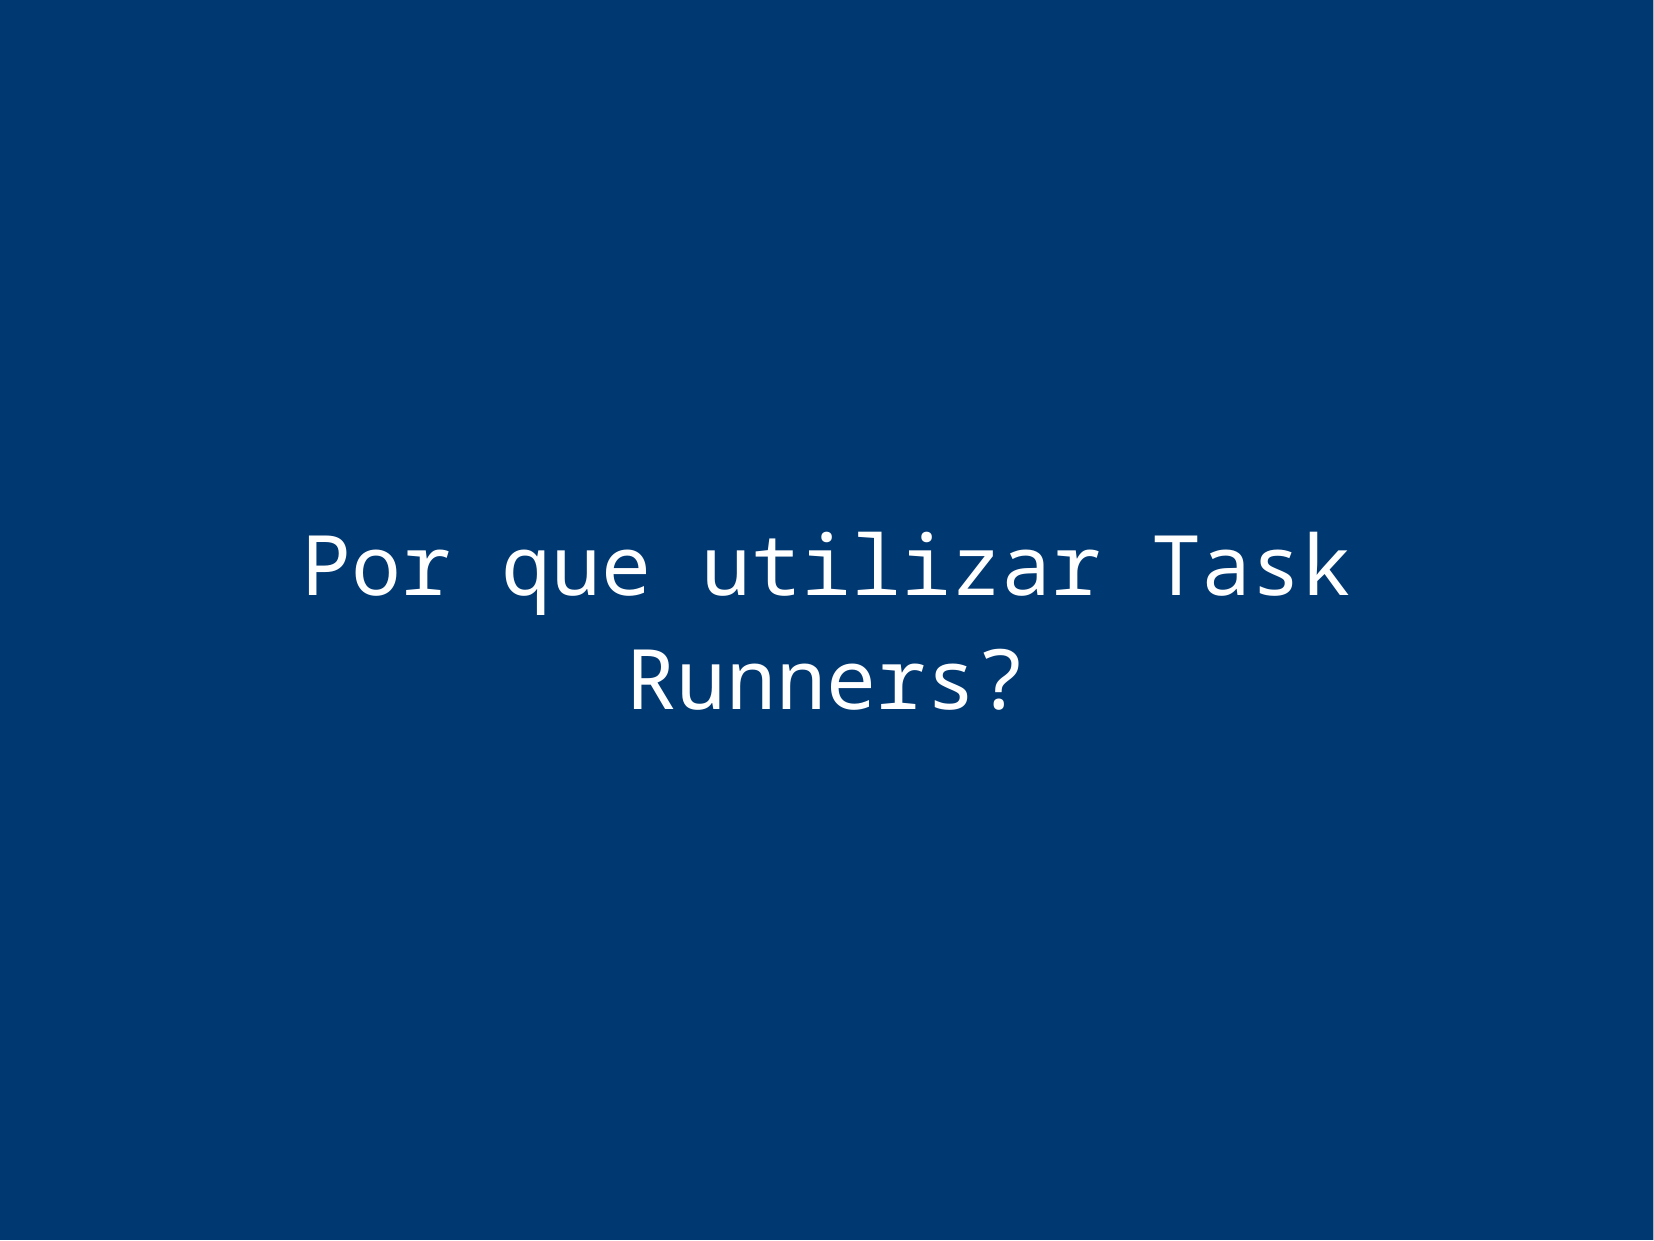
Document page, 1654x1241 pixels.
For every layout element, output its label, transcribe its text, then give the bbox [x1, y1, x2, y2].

title Por que utilizar Task Runners? [82, 516, 1571, 724]
